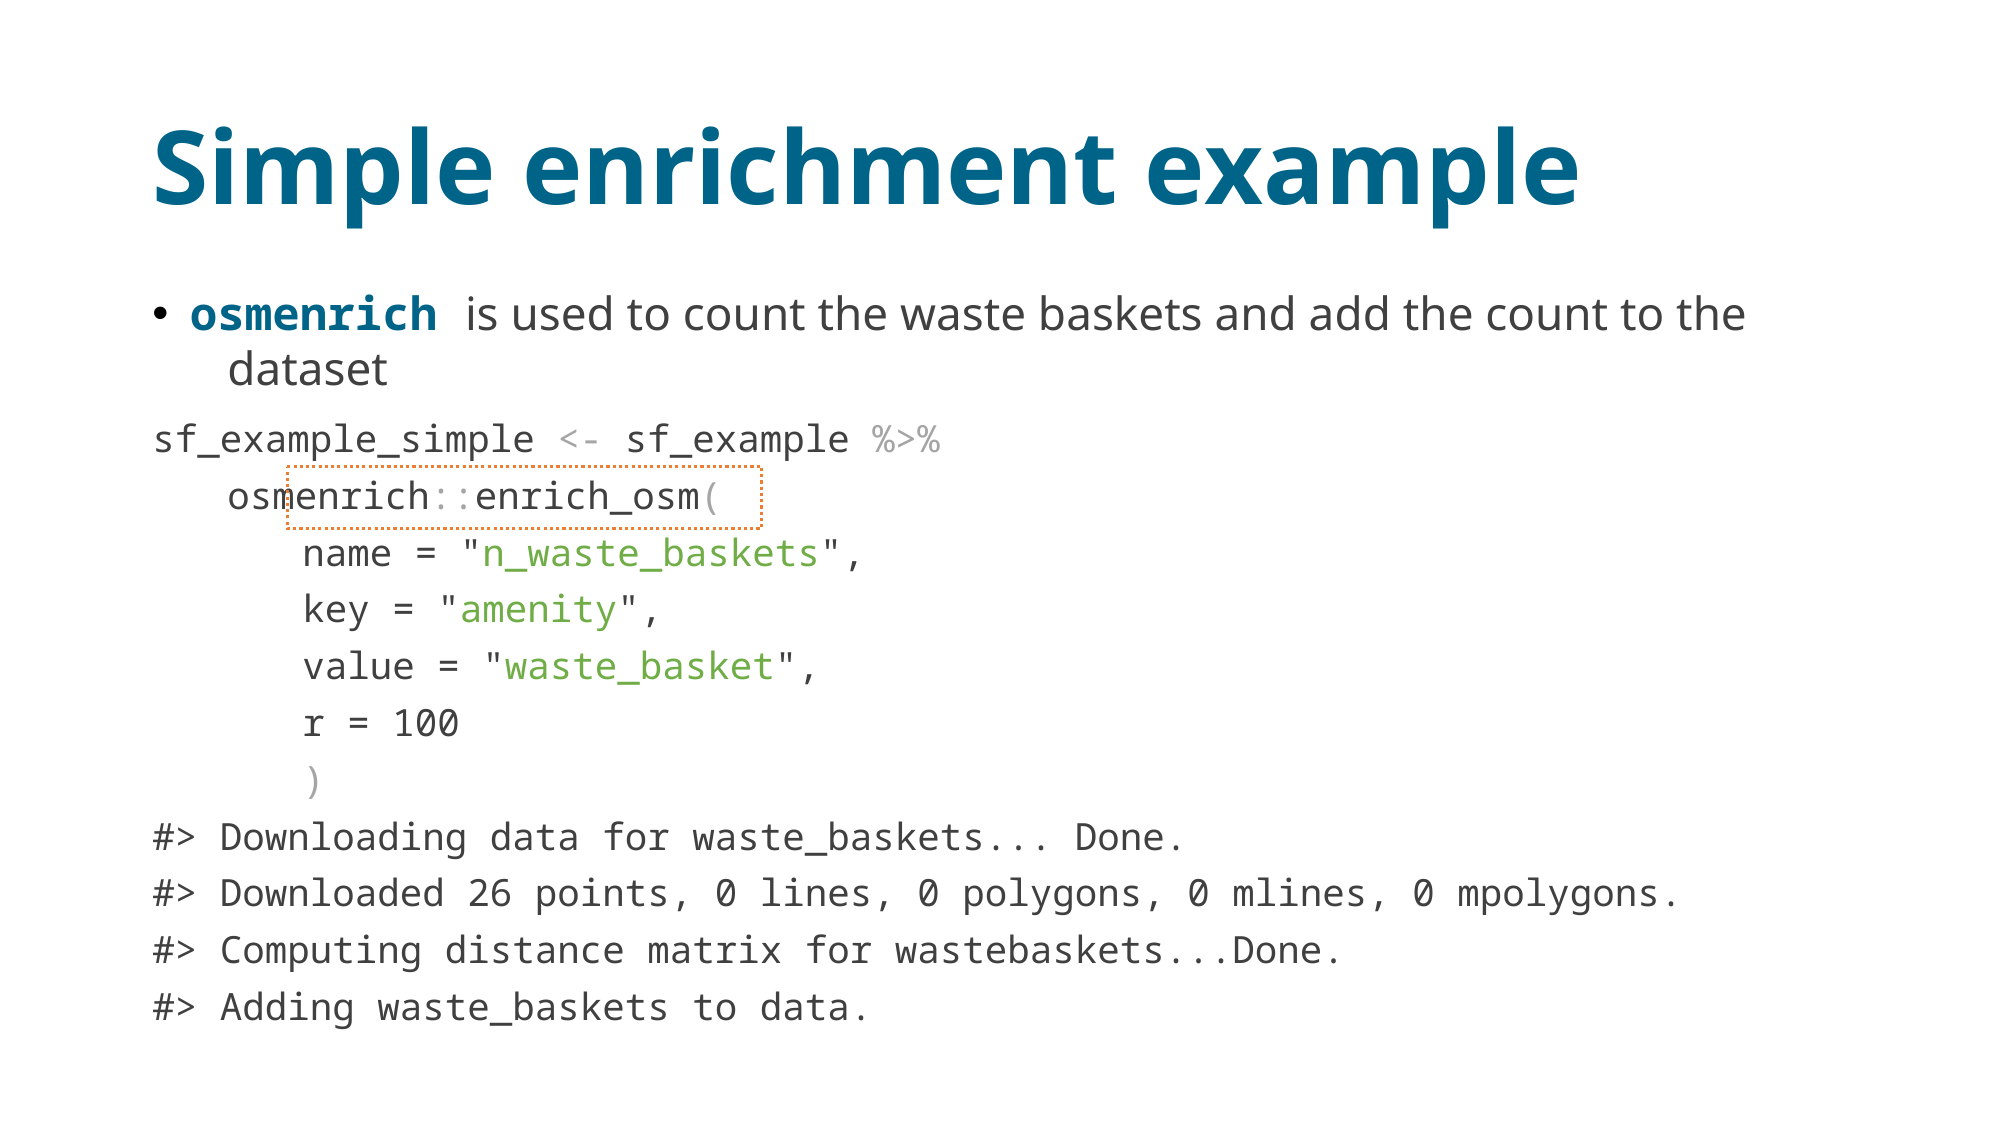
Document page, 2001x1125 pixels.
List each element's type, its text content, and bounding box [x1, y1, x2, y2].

title Simple enrichment example [137, 50, 1892, 277]
text_box sf_example_simple <- sf_example %>% osmenrich::enrich_osm( name = "n_waste_baskets", key = "amenity", value = "waste_basket", r = 100 ) #> Downloading data for waste_baskets... Done. #> Downloaded 26 points, 0 lines, 0 polygons, 0 mlines, 0 mpolygons. #> Computing distance matrix for wastebaskets...Done. #> Adding waste_baskets to data. [137, 416, 1863, 1044]
list osmenrich is used to count the waste baskets and add the count to the dataset [137, 277, 1892, 410]
